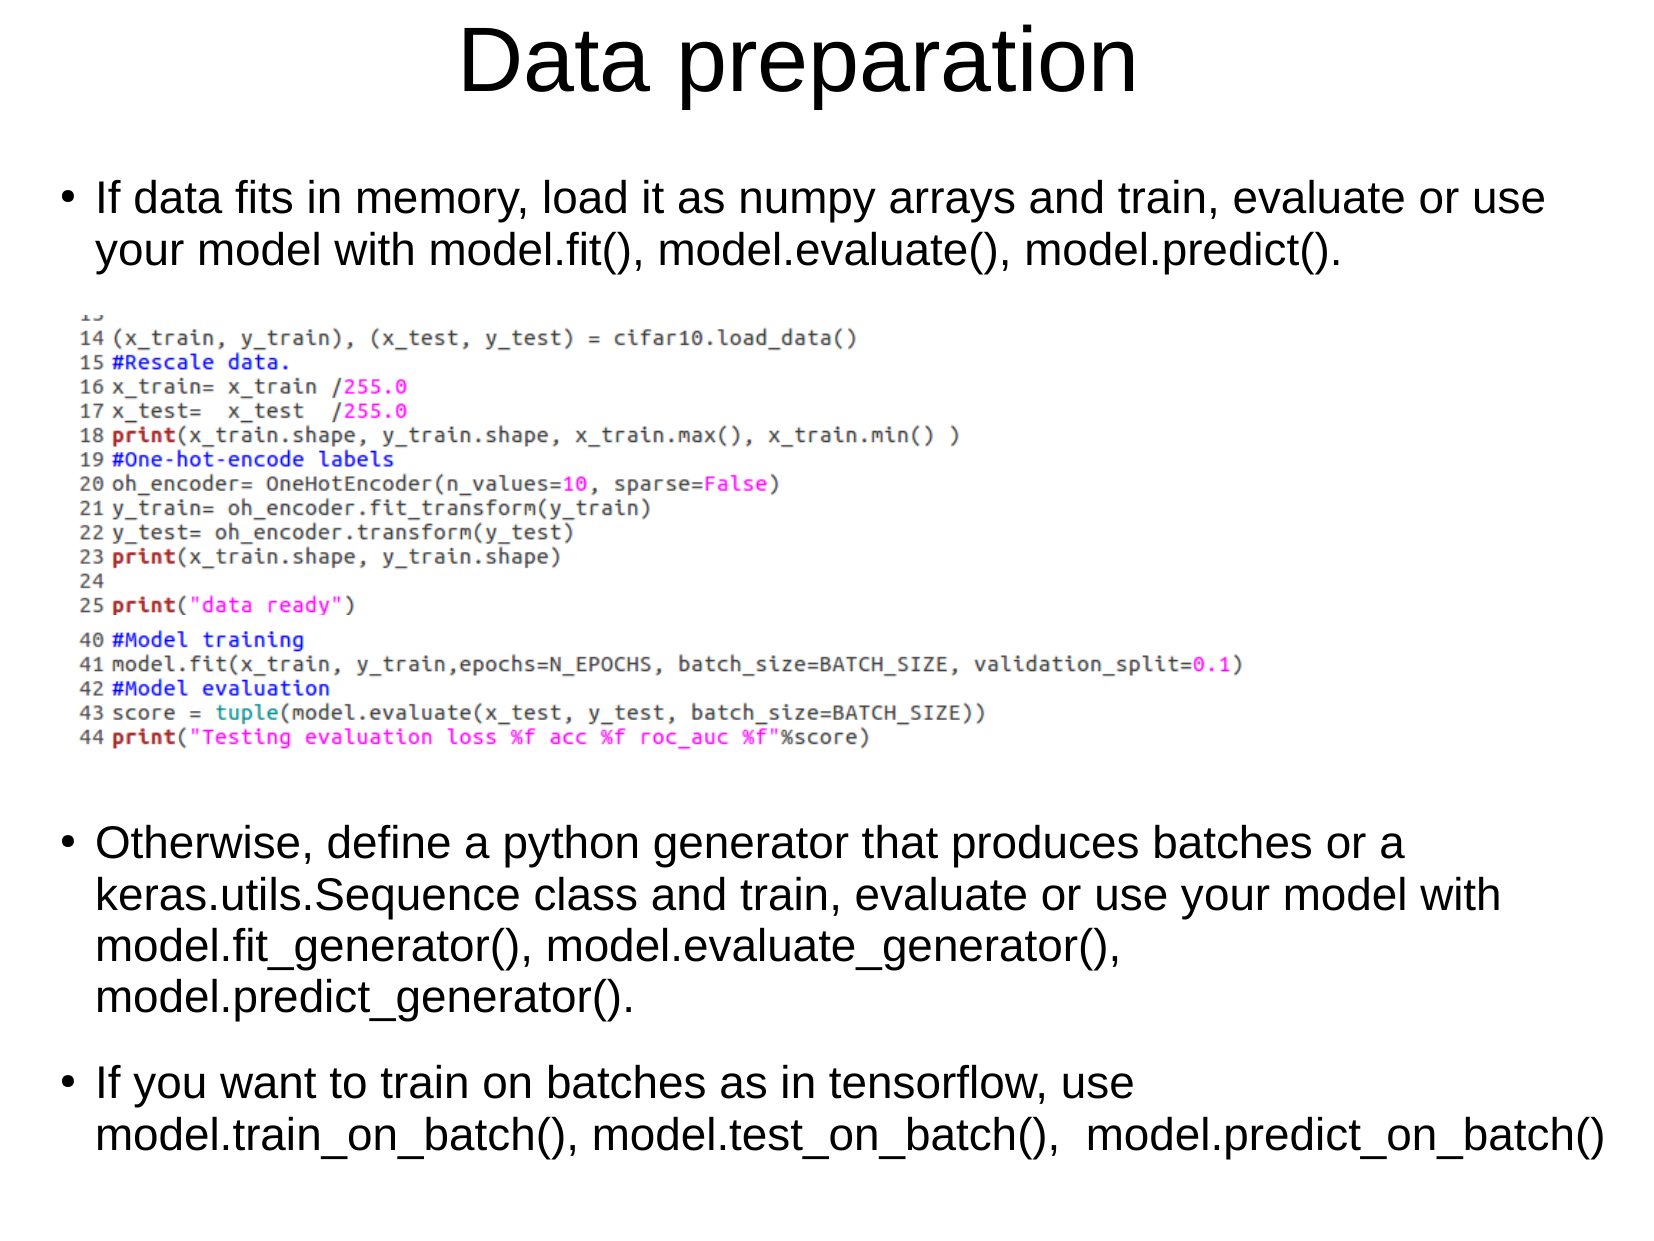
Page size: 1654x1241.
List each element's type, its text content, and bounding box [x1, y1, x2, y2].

text_box If data fits in memory, load it as numpy arrays and train, evaluate or use your model with model.fit(), model.evaluate(), model.predict(). [45, 165, 1576, 334]
text_box If you want to train on batches as in tensorflow, use model.train_on_batch(), model.test_on_batch(), model.predict_on_batch() [45, 1050, 1636, 1219]
title Data preparation [82, 8, 1516, 112]
picture [75, 630, 1246, 751]
text_box Otherwise, define a python generator that produces batches or a keras.utils.Sequence class and train, evaluate or use your model with model.fit_generator(), model.evaluate_generator(), model.predict_generator(). [45, 810, 1576, 1050]
picture [75, 334, 1020, 615]
